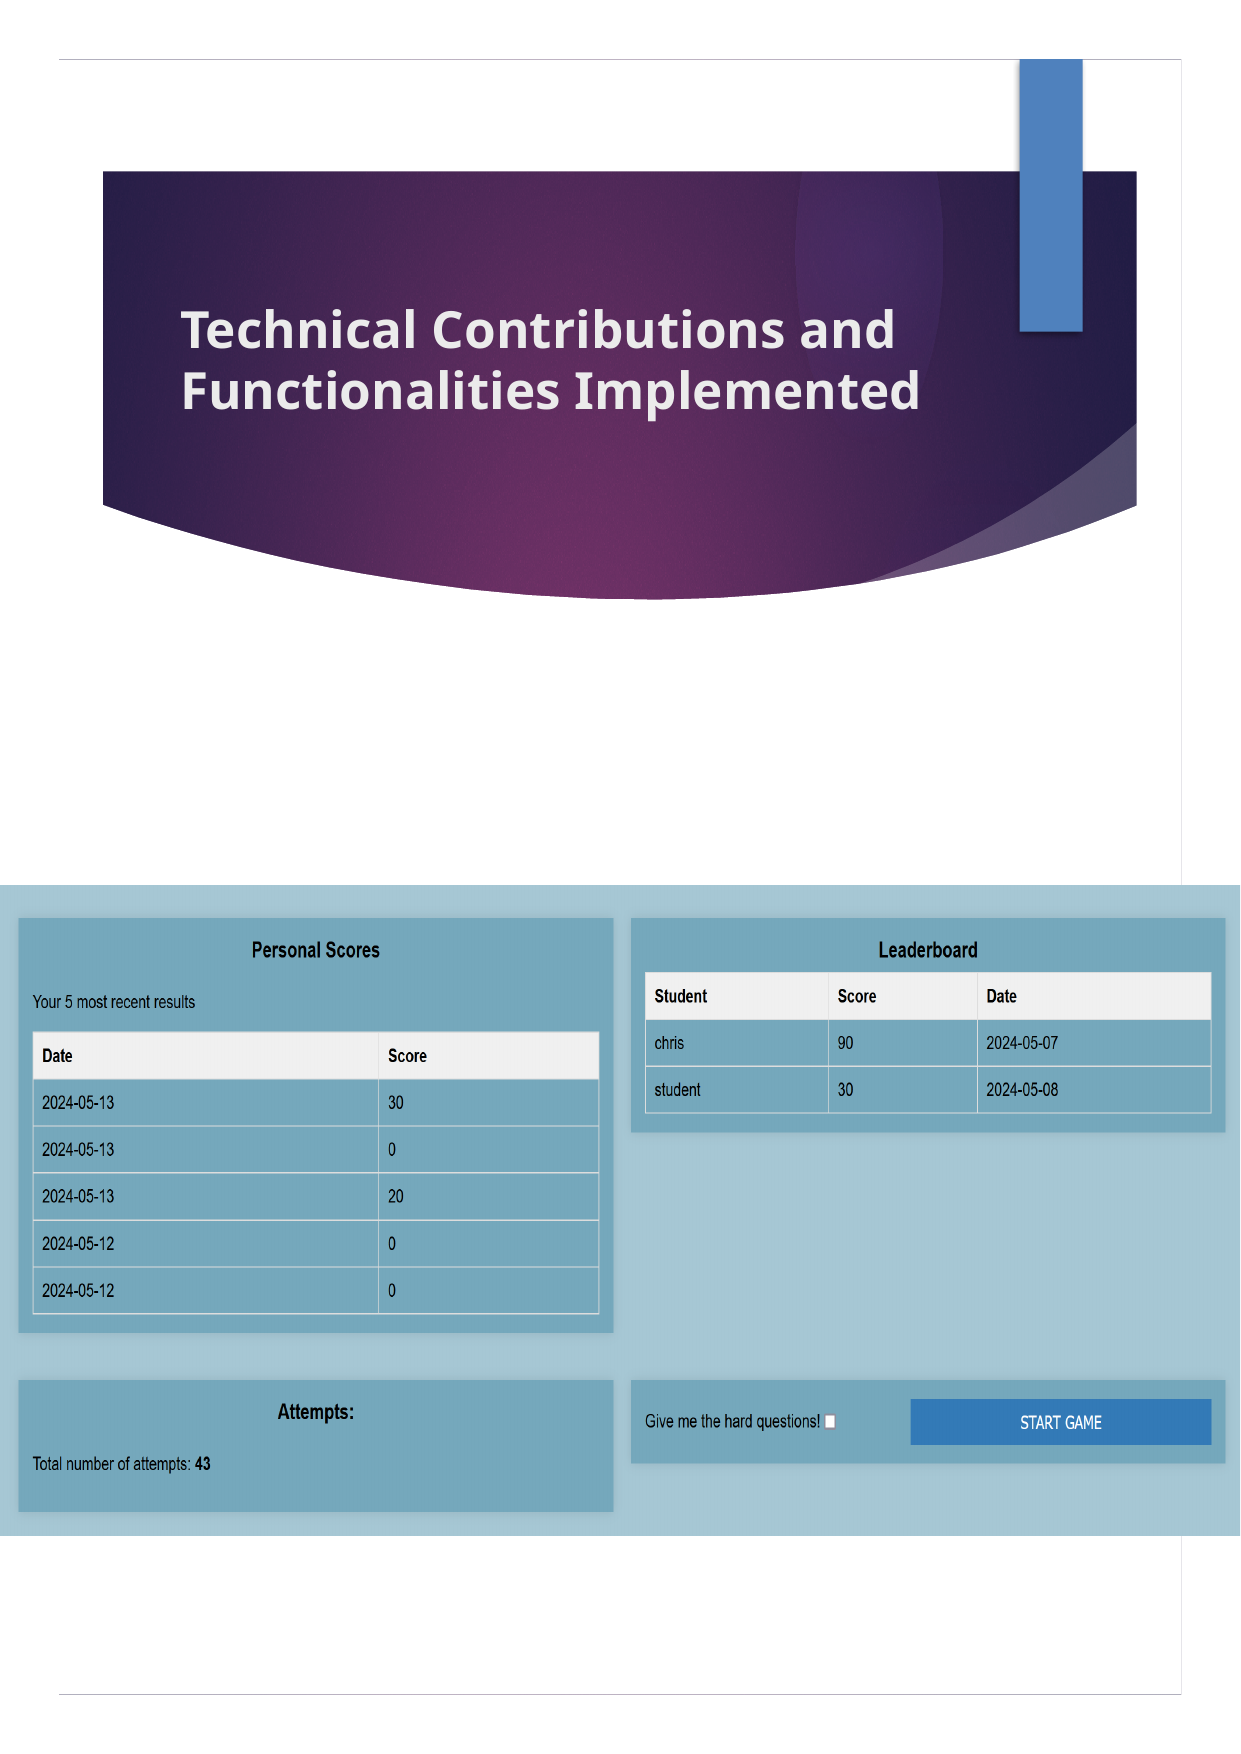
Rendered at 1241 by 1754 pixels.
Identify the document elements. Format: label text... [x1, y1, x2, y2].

picture [103, 172, 1136, 599]
picture [0, 885, 1241, 1536]
title Technical Contributions and Functionalities Implemented [165, 274, 972, 443]
